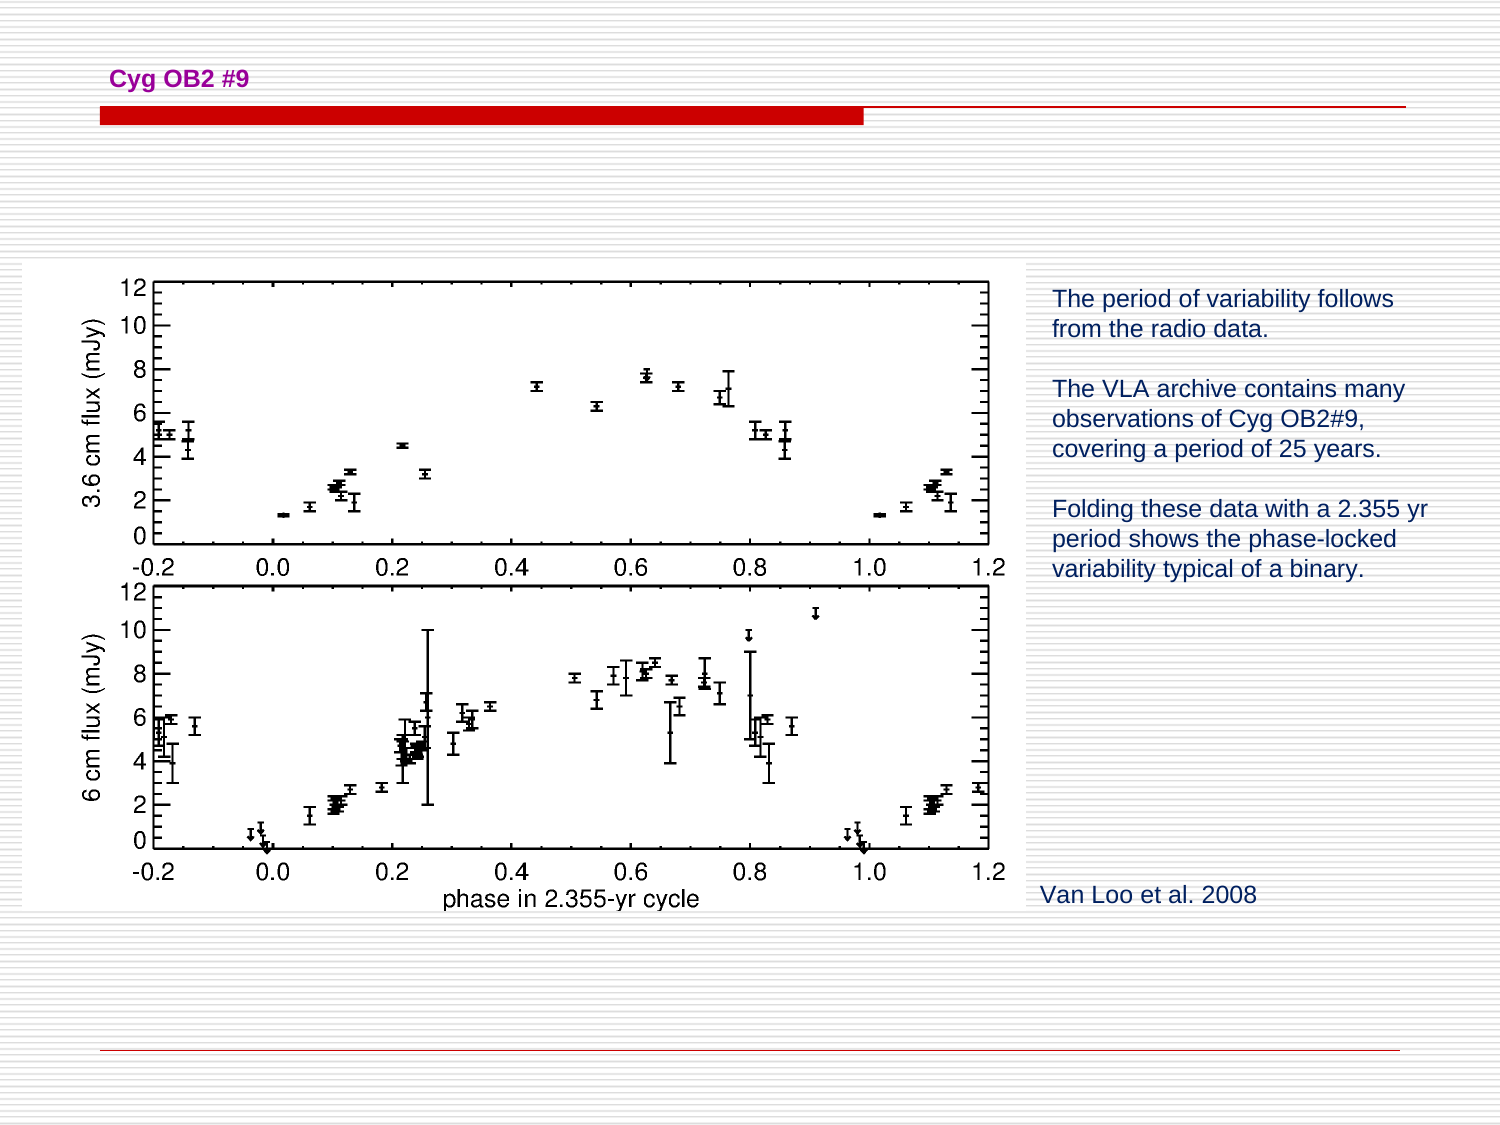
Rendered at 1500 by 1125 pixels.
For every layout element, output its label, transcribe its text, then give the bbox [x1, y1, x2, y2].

title Cyg OB2 #9 [94, 50, 1407, 100]
picture [0, 0, 1500, 1125]
text_box The period of variability follows from the radio data. The VLA archive contains many observations of Cyg OB2#9, covering a period of 25 years. Folding these data with a 2.355 yr period shows the phase-locked variability typical of a binary. [1037, 274, 1450, 590]
text_box Van Loo et al. 2008 [1024, 870, 1294, 917]
